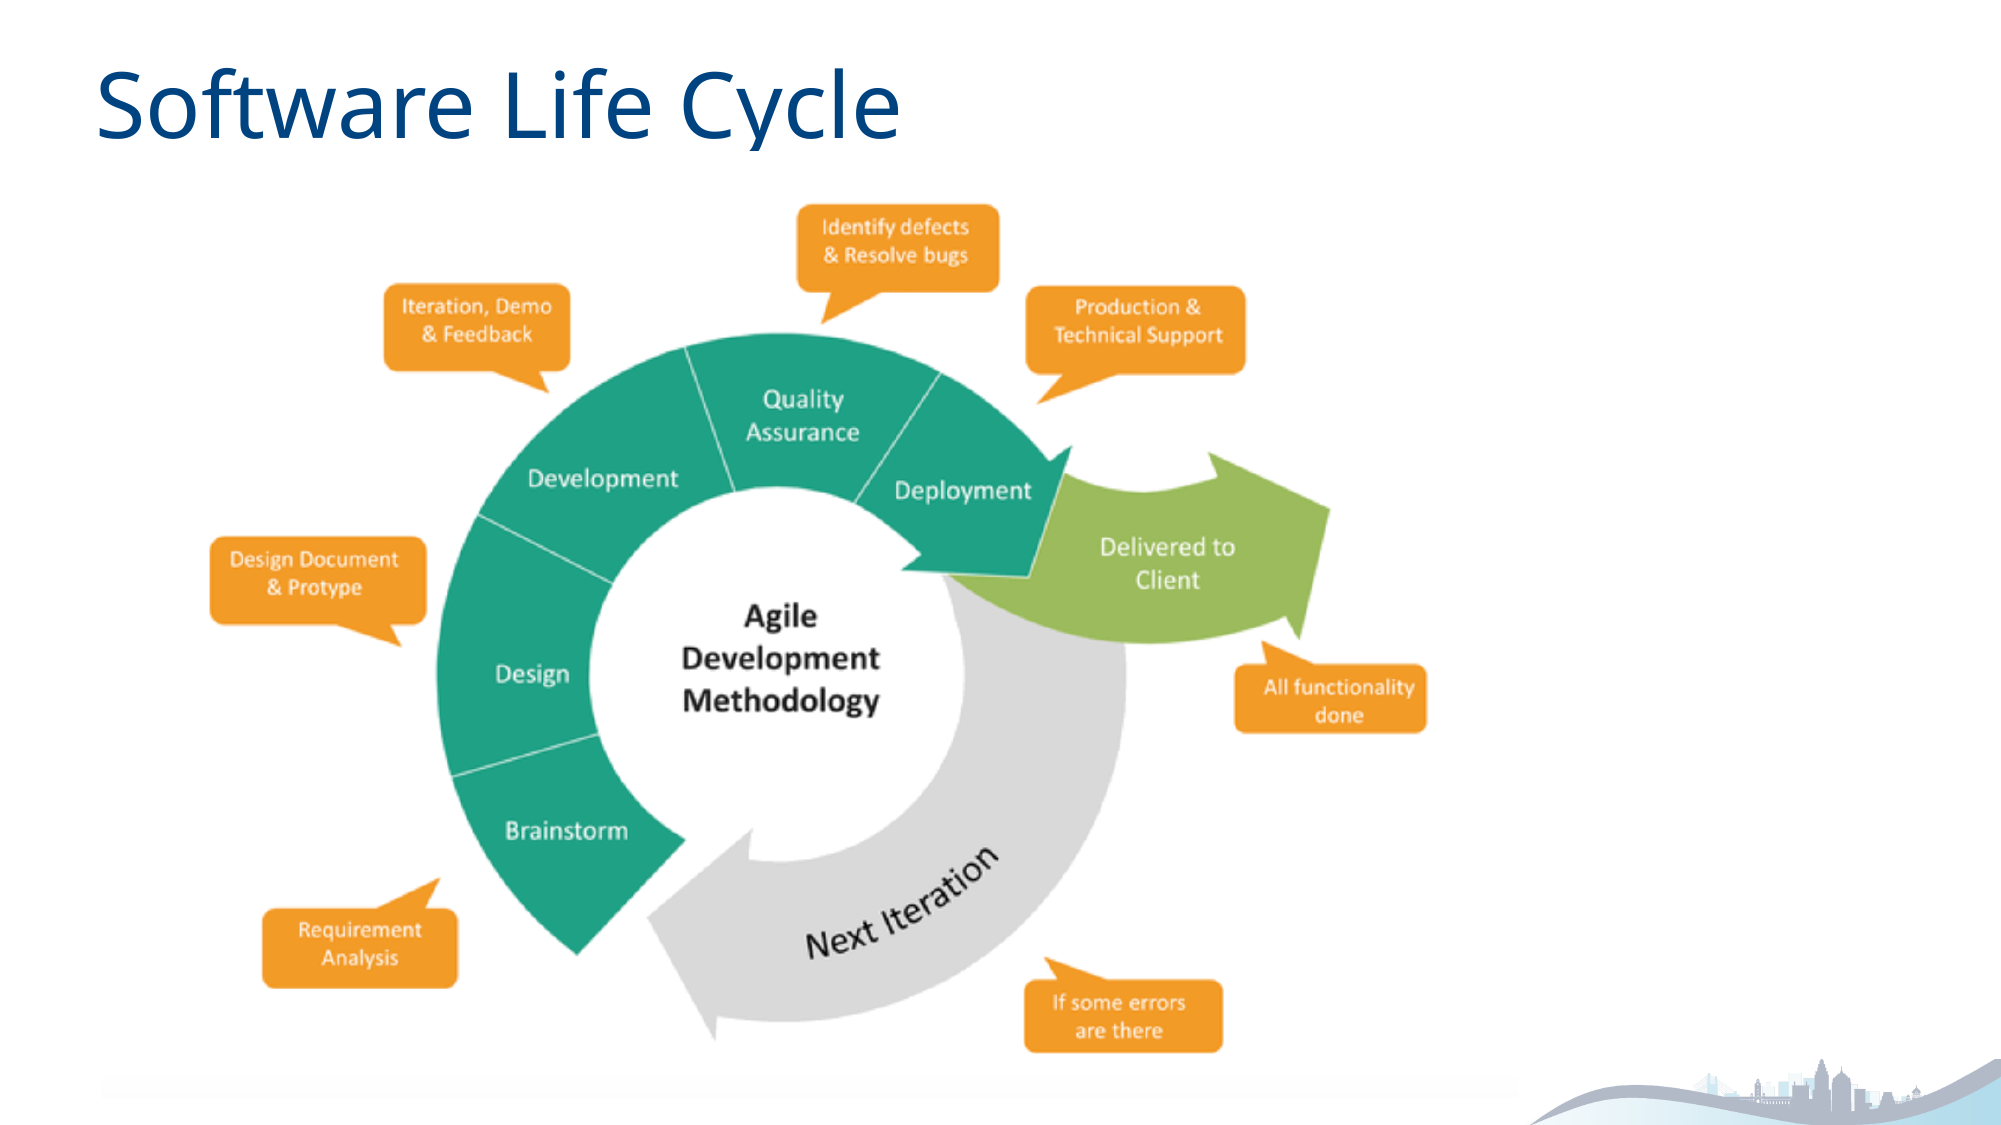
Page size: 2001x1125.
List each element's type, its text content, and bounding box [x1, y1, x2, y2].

picture [101, 151, 1518, 1098]
title Software Life Cycle [75, 26, 1925, 144]
